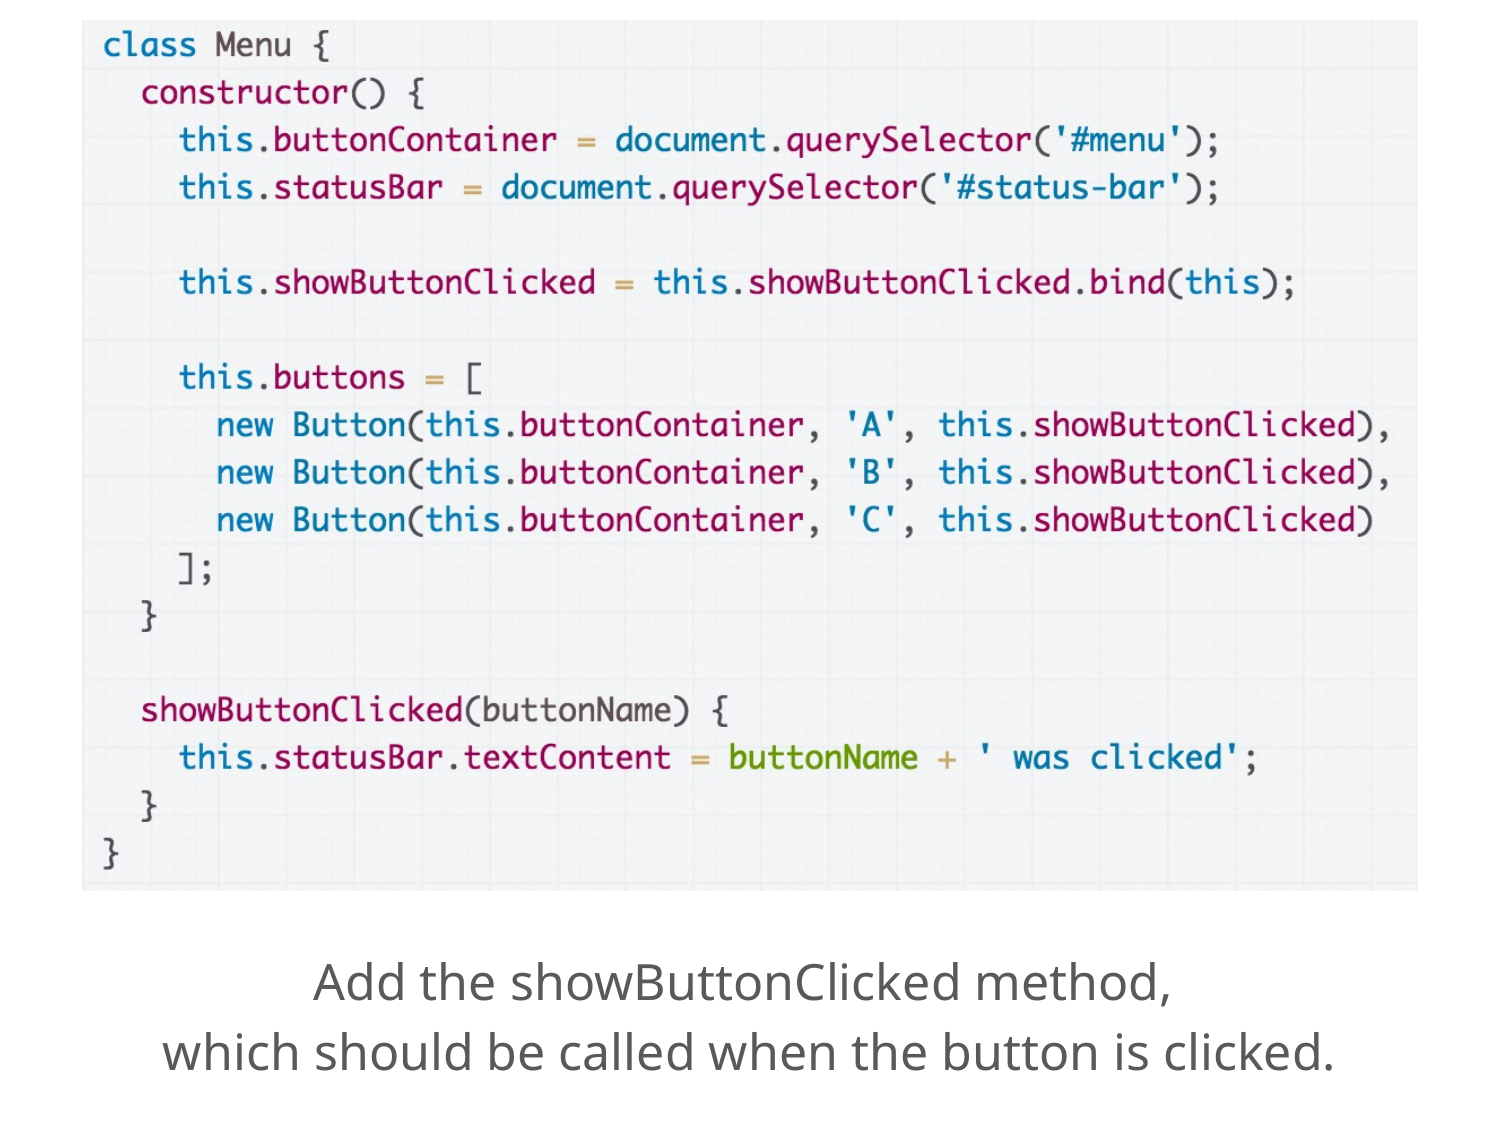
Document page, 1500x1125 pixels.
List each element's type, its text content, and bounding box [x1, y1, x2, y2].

picture [82, 20, 1418, 891]
list Add the showButtonClicked method, which should be called when the button is clicked. [49, 926, 1451, 1046]
